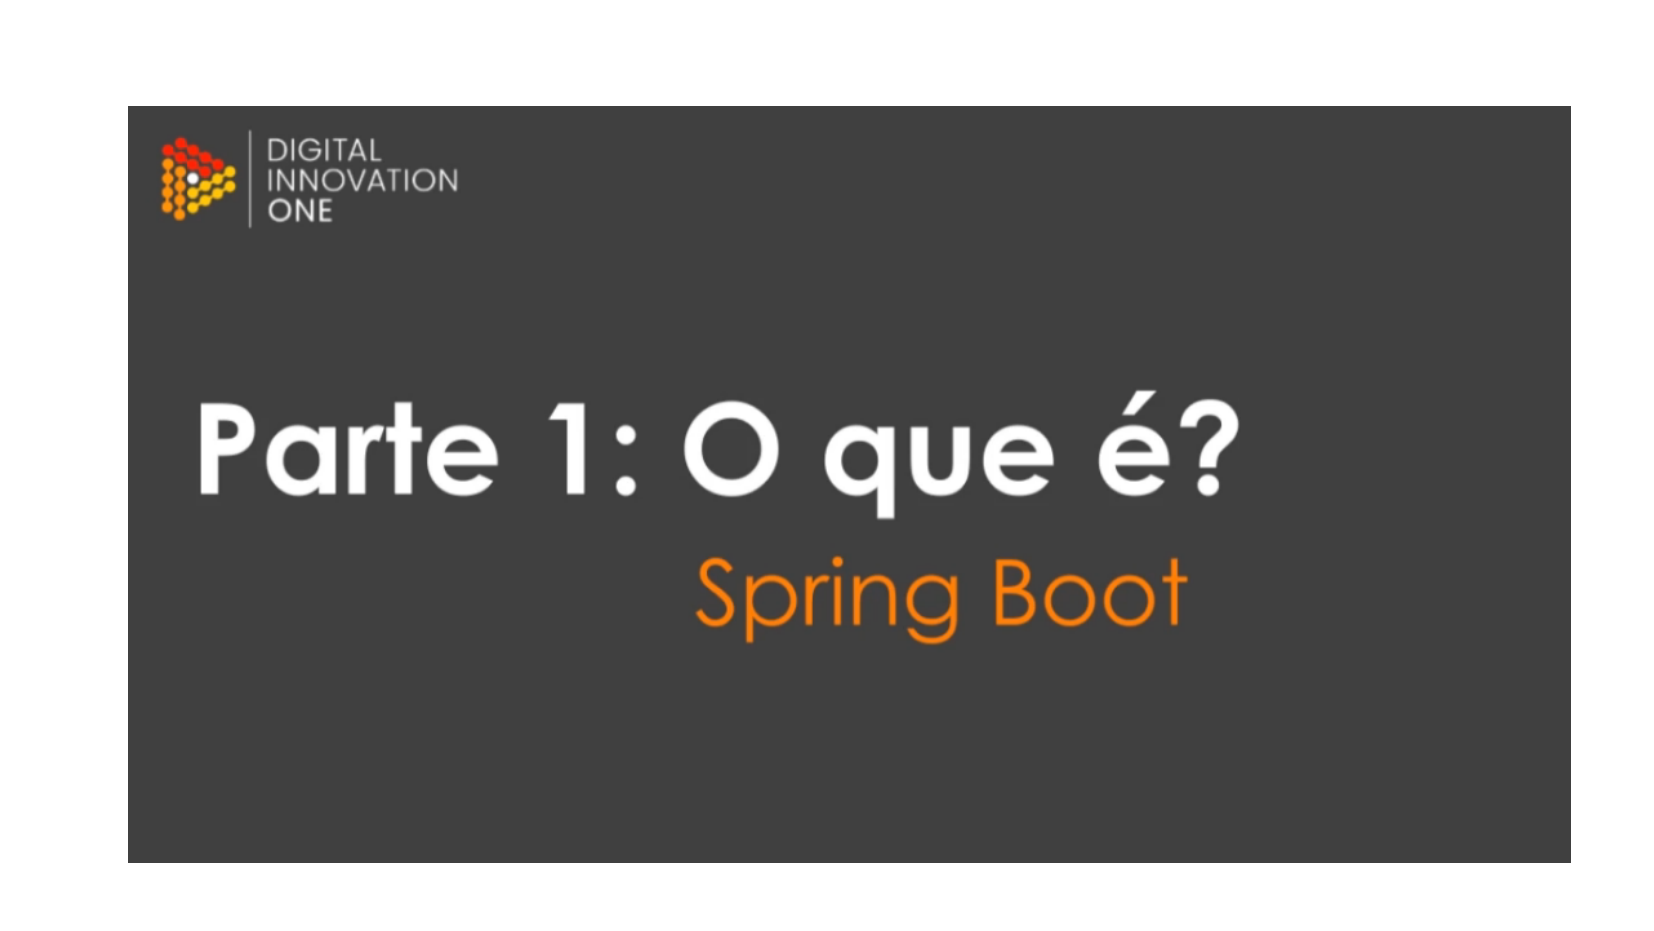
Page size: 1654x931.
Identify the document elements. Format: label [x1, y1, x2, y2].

picture [128, 106, 1571, 863]
